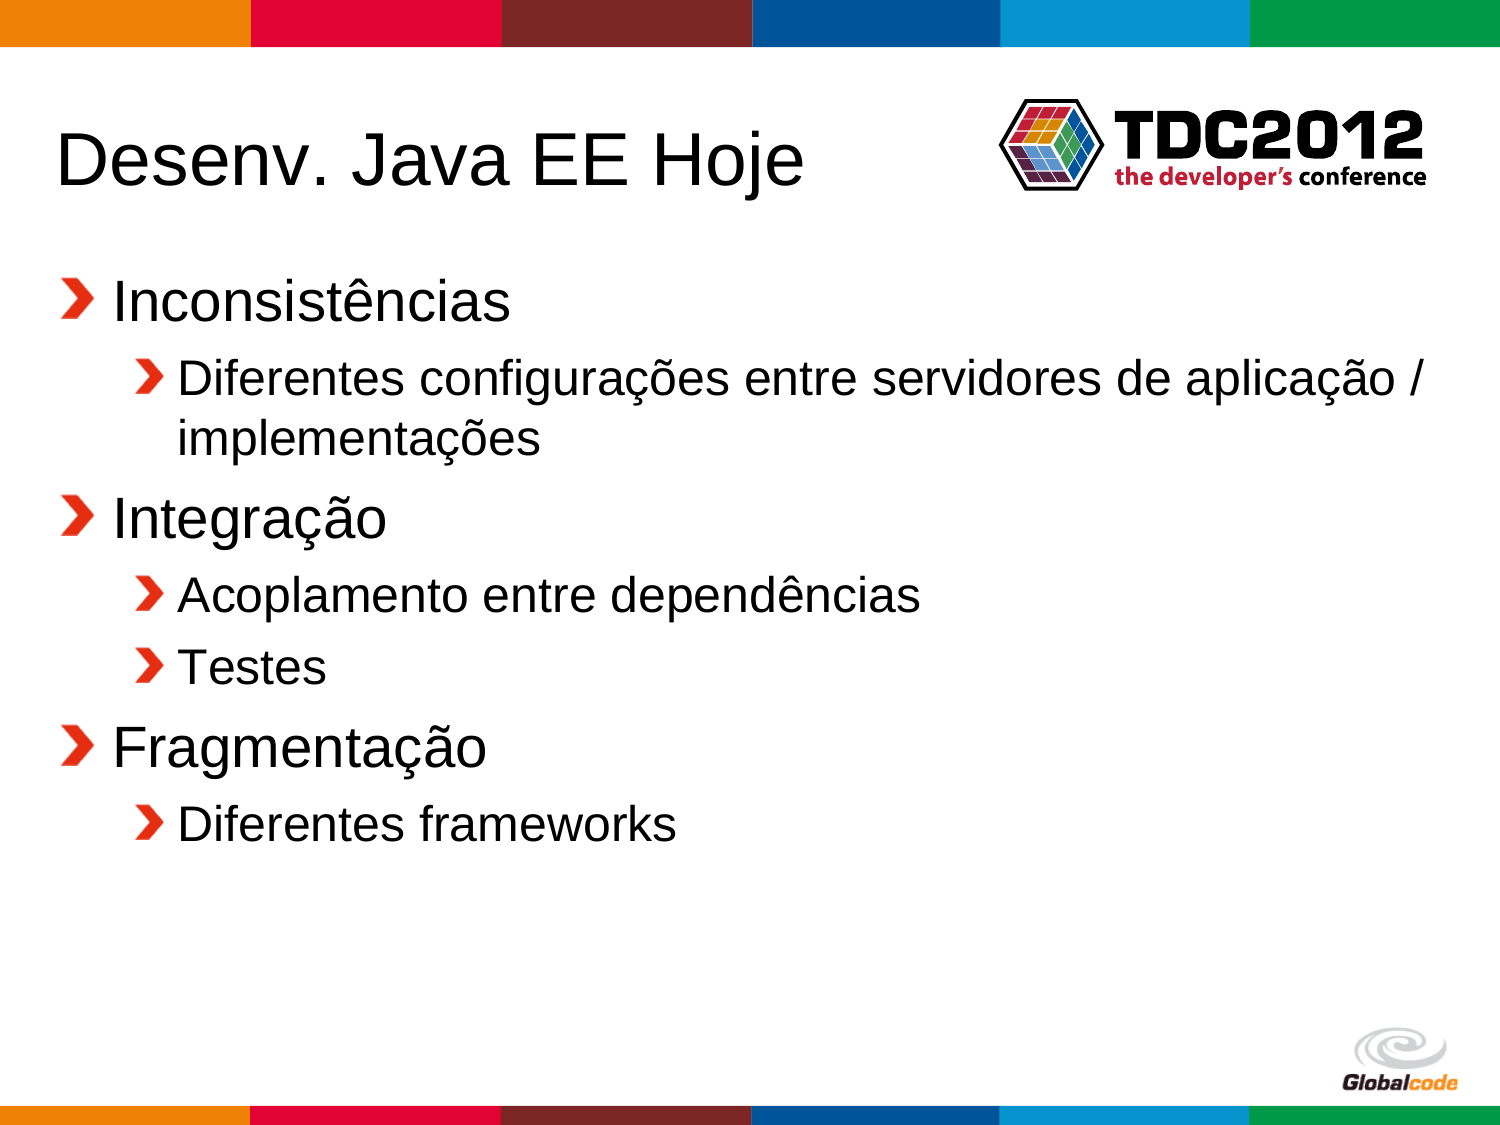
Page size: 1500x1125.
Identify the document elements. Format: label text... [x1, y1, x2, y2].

picture [1340, 999, 1459, 1105]
list Inconsistências Diferentes configurações entre servidores de aplicação / implementações Integração Acoplamento entre dependências Testes Fragmentação Diferentes frameworks [41, 255, 1459, 998]
title Desenv. Java EE Hoje [41, 57, 975, 254]
